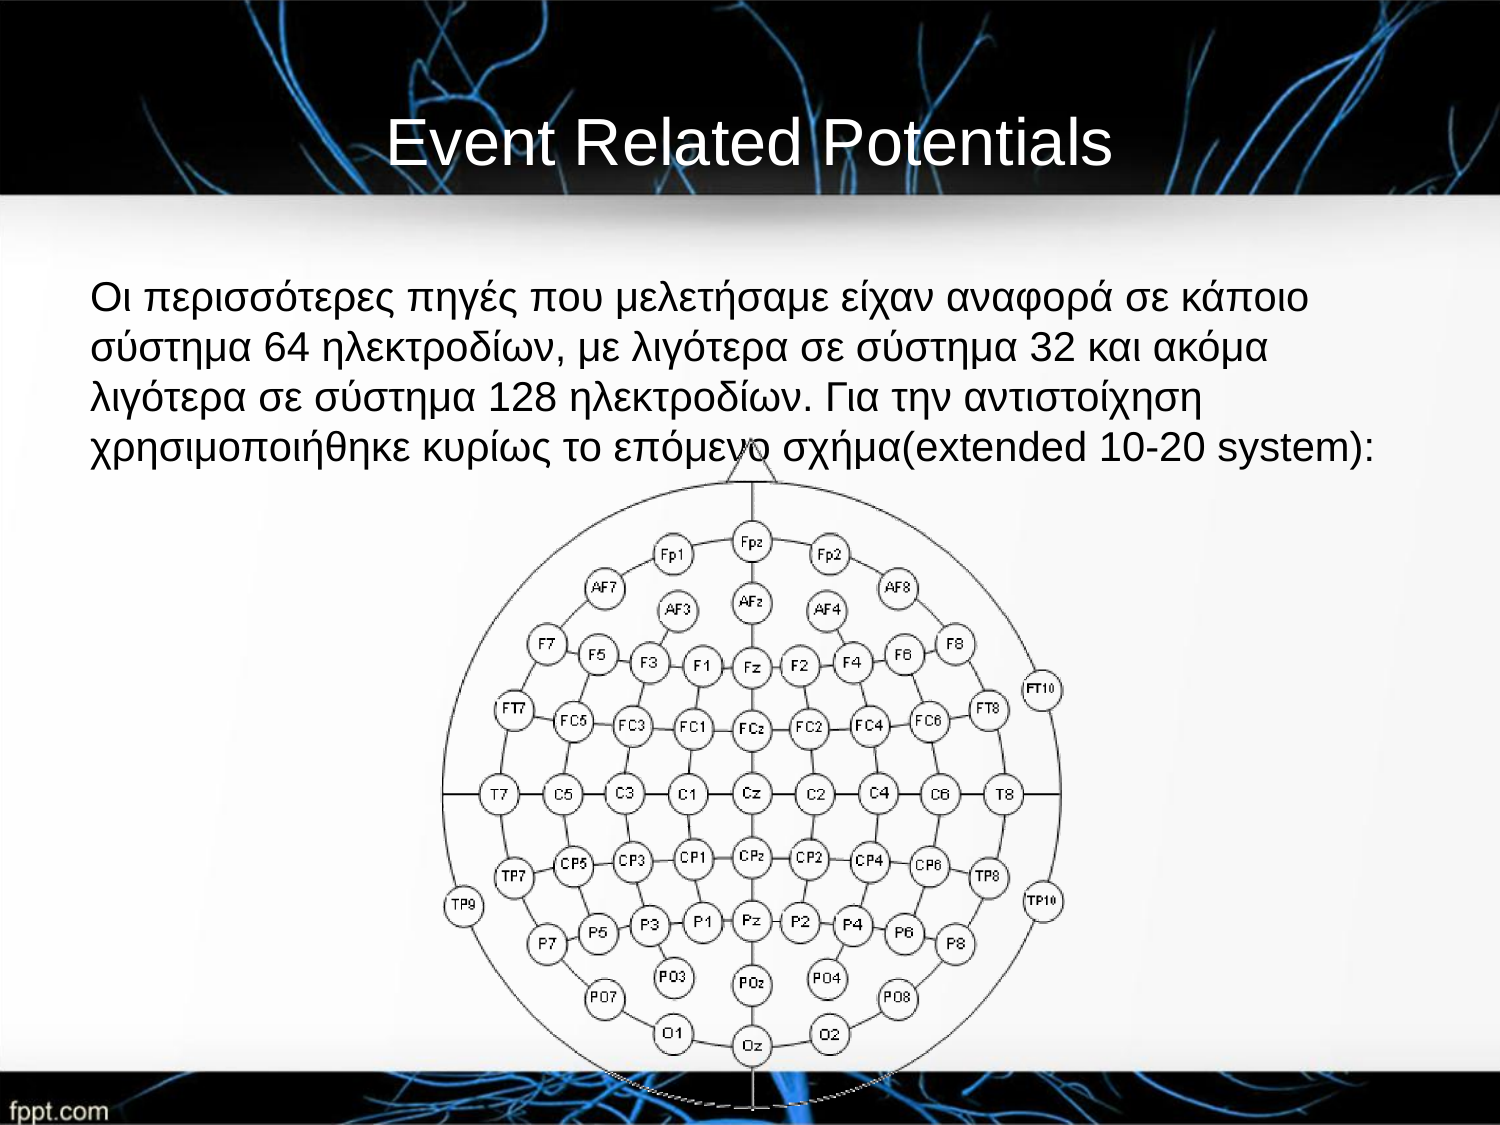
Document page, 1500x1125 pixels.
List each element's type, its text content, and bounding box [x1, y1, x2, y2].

title Event Related Potentials [75, 45, 1425, 233]
picture [0, 0, 1500, 1125]
list Οι περισσότερες πηγές που μελετήσαμε είχαν αναφορά σε κάποιο σύστημα 64 ηλεκτροδίων, με λιγότερα σε σύστημα 32 και ακόμα λιγότερα σε σύστημα 128 ηλεκτροδίων. Για την αντιστοίχηση χρησιμοποιήθηκε κυρίως το επόμενο σχήμα(extended 10-20 system): [75, 262, 1425, 1005]
